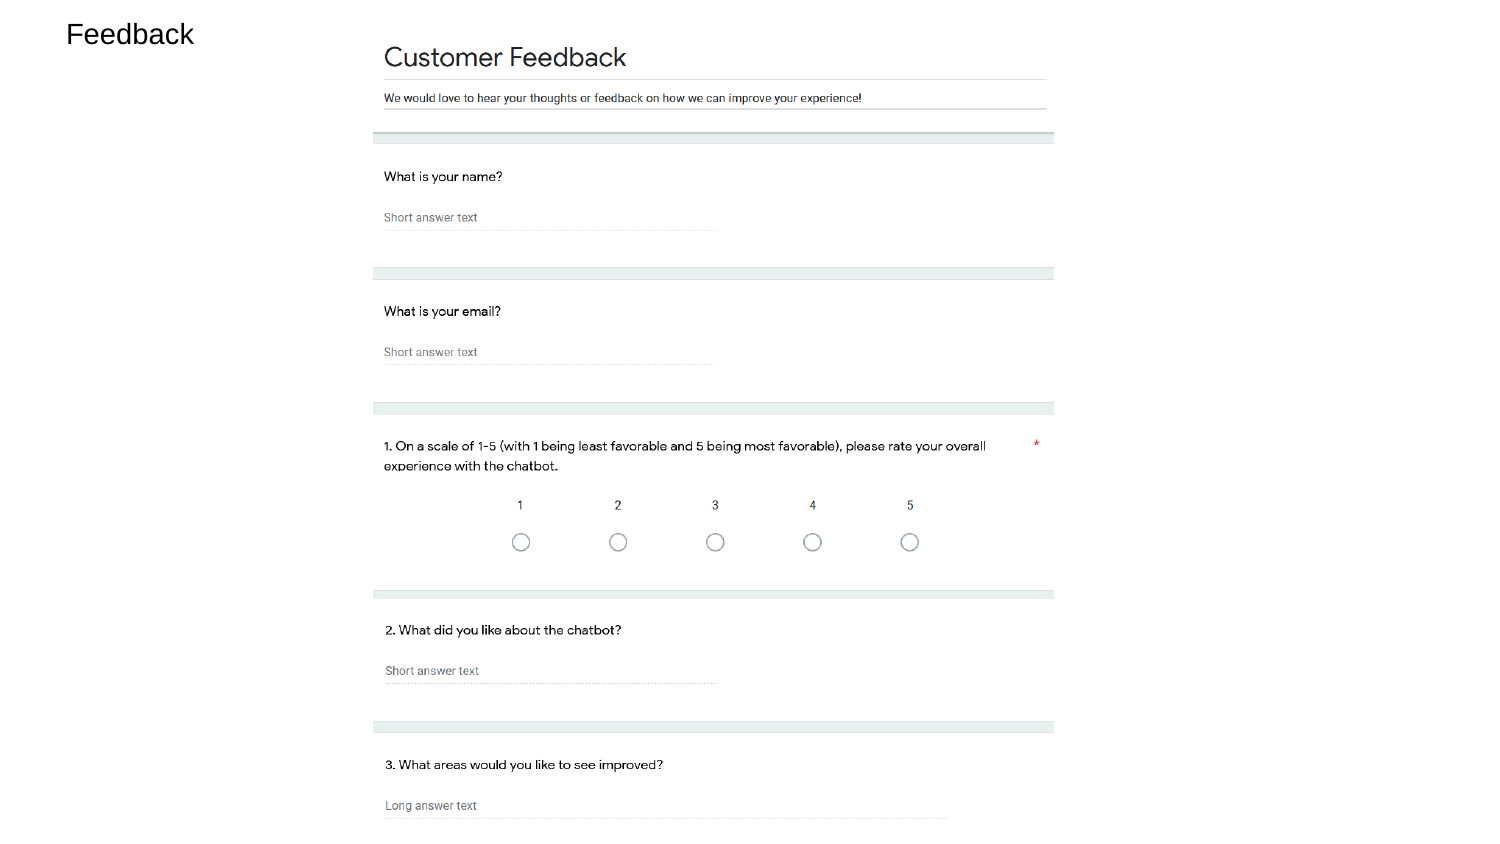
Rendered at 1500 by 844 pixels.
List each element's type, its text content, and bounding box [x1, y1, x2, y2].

picture [373, 35, 1054, 844]
title Feedback [51, 0, 1449, 105]
